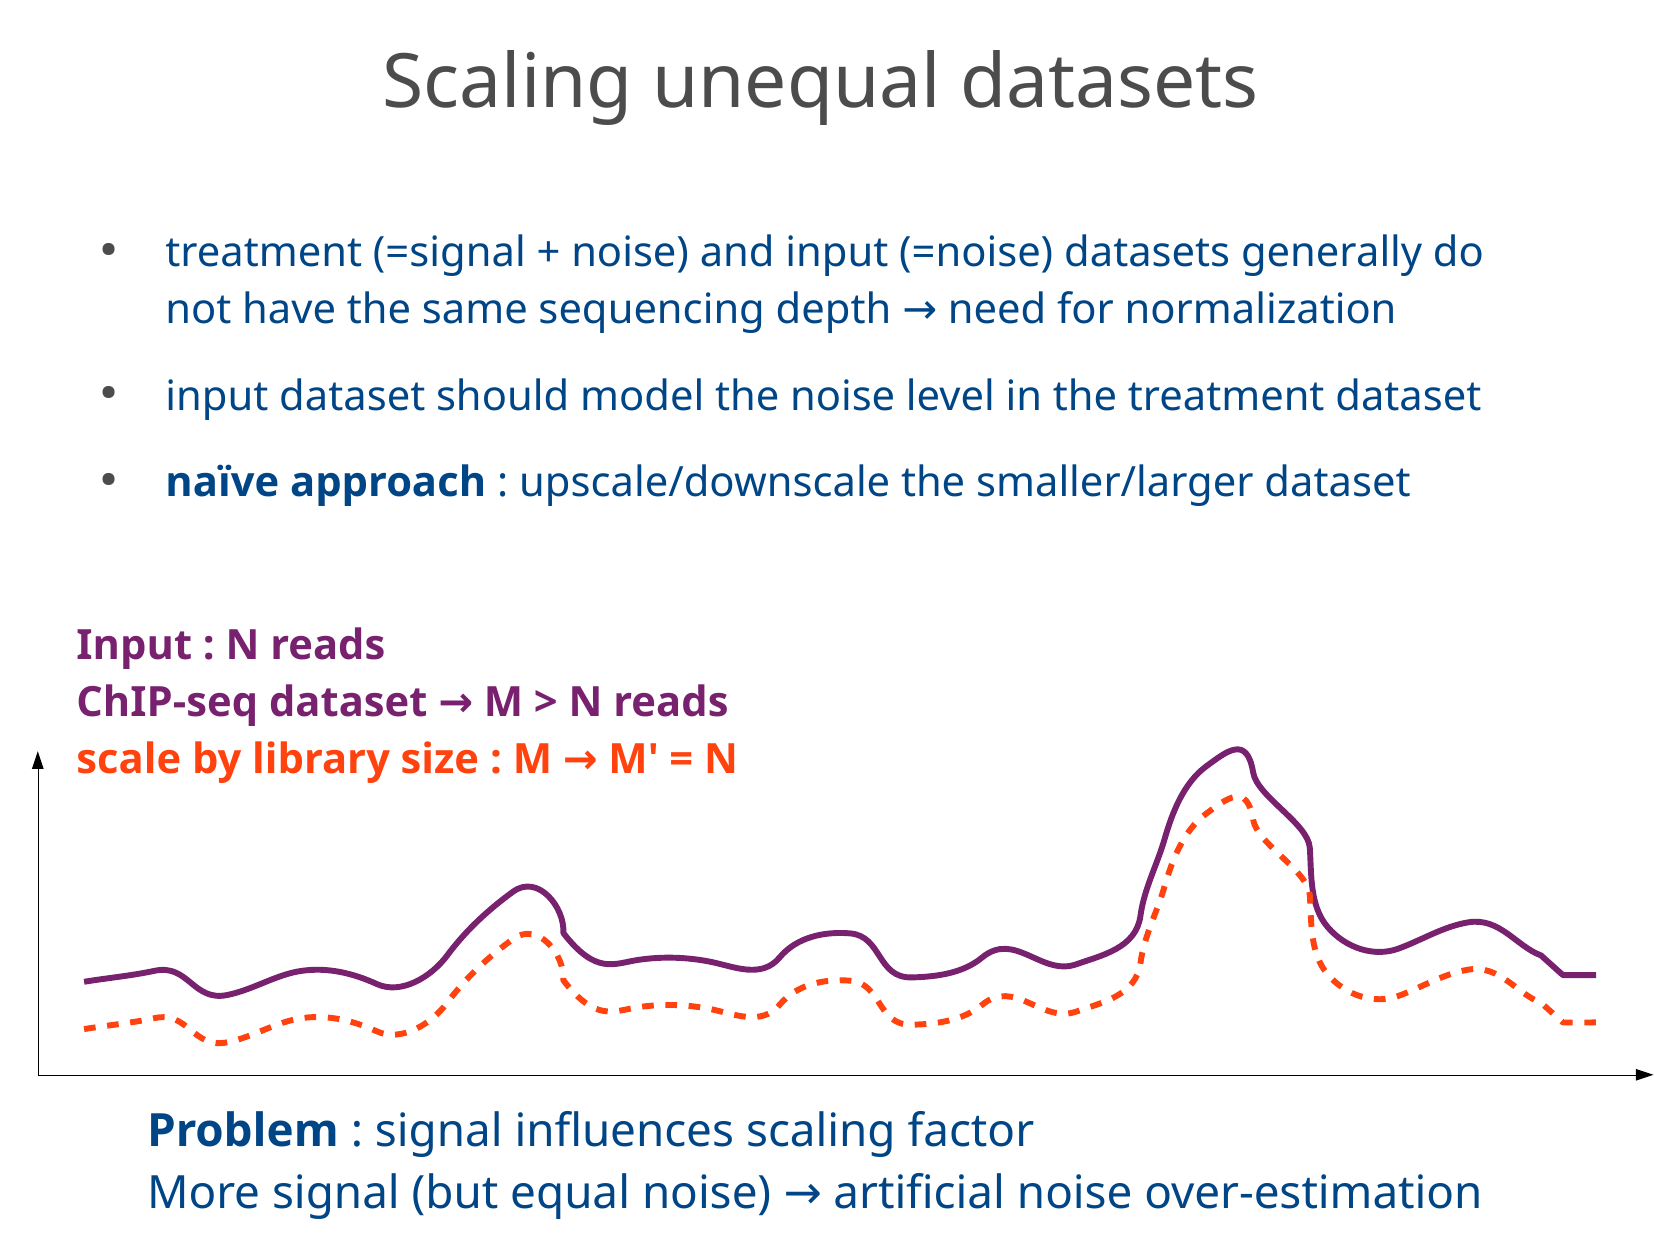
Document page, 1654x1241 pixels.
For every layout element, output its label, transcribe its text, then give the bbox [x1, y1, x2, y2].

text_box Problem : signal influences scaling factor More signal (but equal noise) → artificial noise over-estimation [132, 1089, 1591, 1212]
title Scaling unequal datasets [76, 2, 1565, 154]
list treatment (=signal + noise) and input (=noise) datasets generally do not have the same sequencing depth → need for normalization input dataset should model the noise level in the treatment dataset naïve approach : upscale/downscale the smaller/larger dataset [82, 222, 1538, 1010]
text_box Input : N reads ChIP-seq dataset → M > N reads scale by library size : M → M' = N [61, 607, 864, 769]
